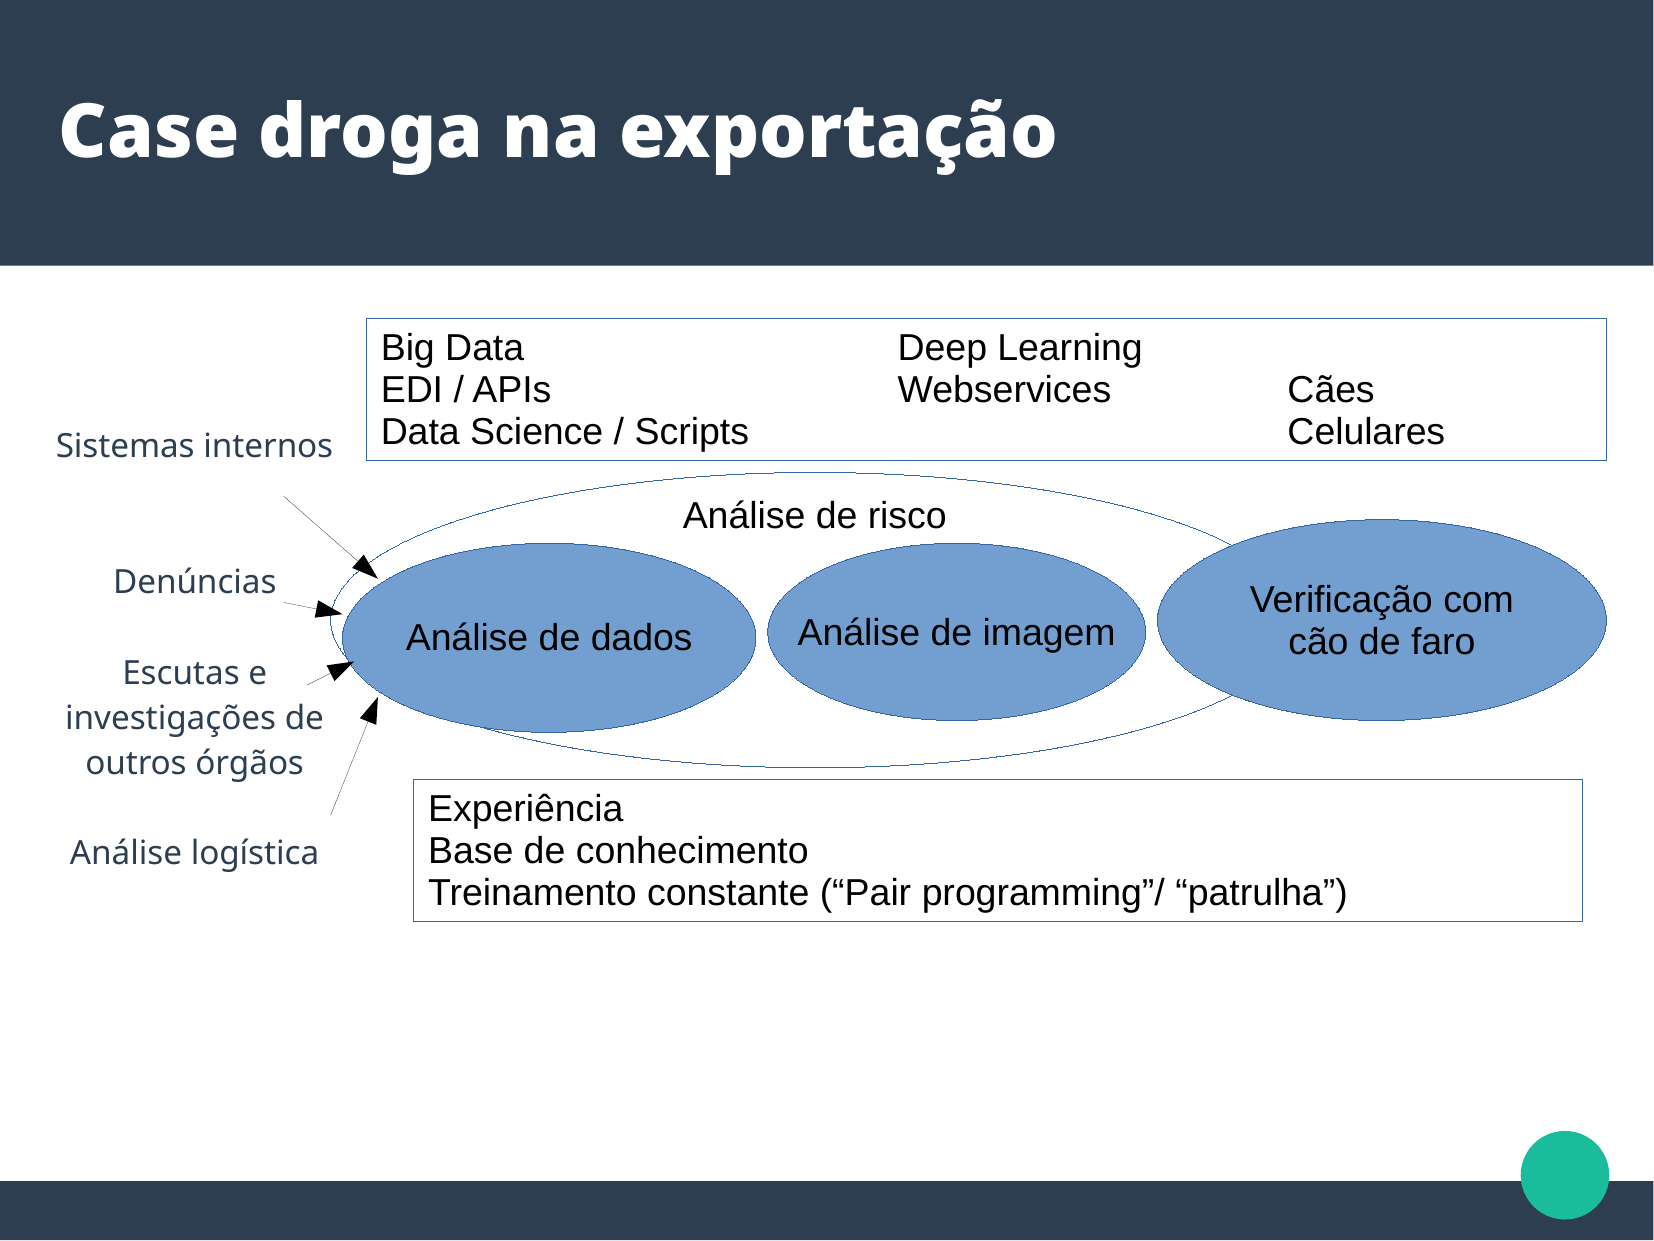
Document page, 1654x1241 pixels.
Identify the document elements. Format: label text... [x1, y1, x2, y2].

text_box Verificação com cão de faro [1157, 519, 1607, 721]
text_box Análise de dados [367, 543, 756, 733]
text_box Big Data Deep Learning EDI / APIs Webservices Cães Data Science / Scripts Celulares [366, 318, 1607, 461]
text_box Análise de imagem [767, 543, 1146, 721]
title Case droga na exportação [59, 49, 1595, 207]
subtitle Sistemas internos Denúncias Escutas e investigações de outros órgãos Análise logística [23, 277, 367, 1111]
text_box Análise de risco [367, 472, 1232, 768]
text_box Experiência Base de conhecimento Treinamento constante (“Pair programming”/ “patrulha”) [413, 779, 1583, 922]
